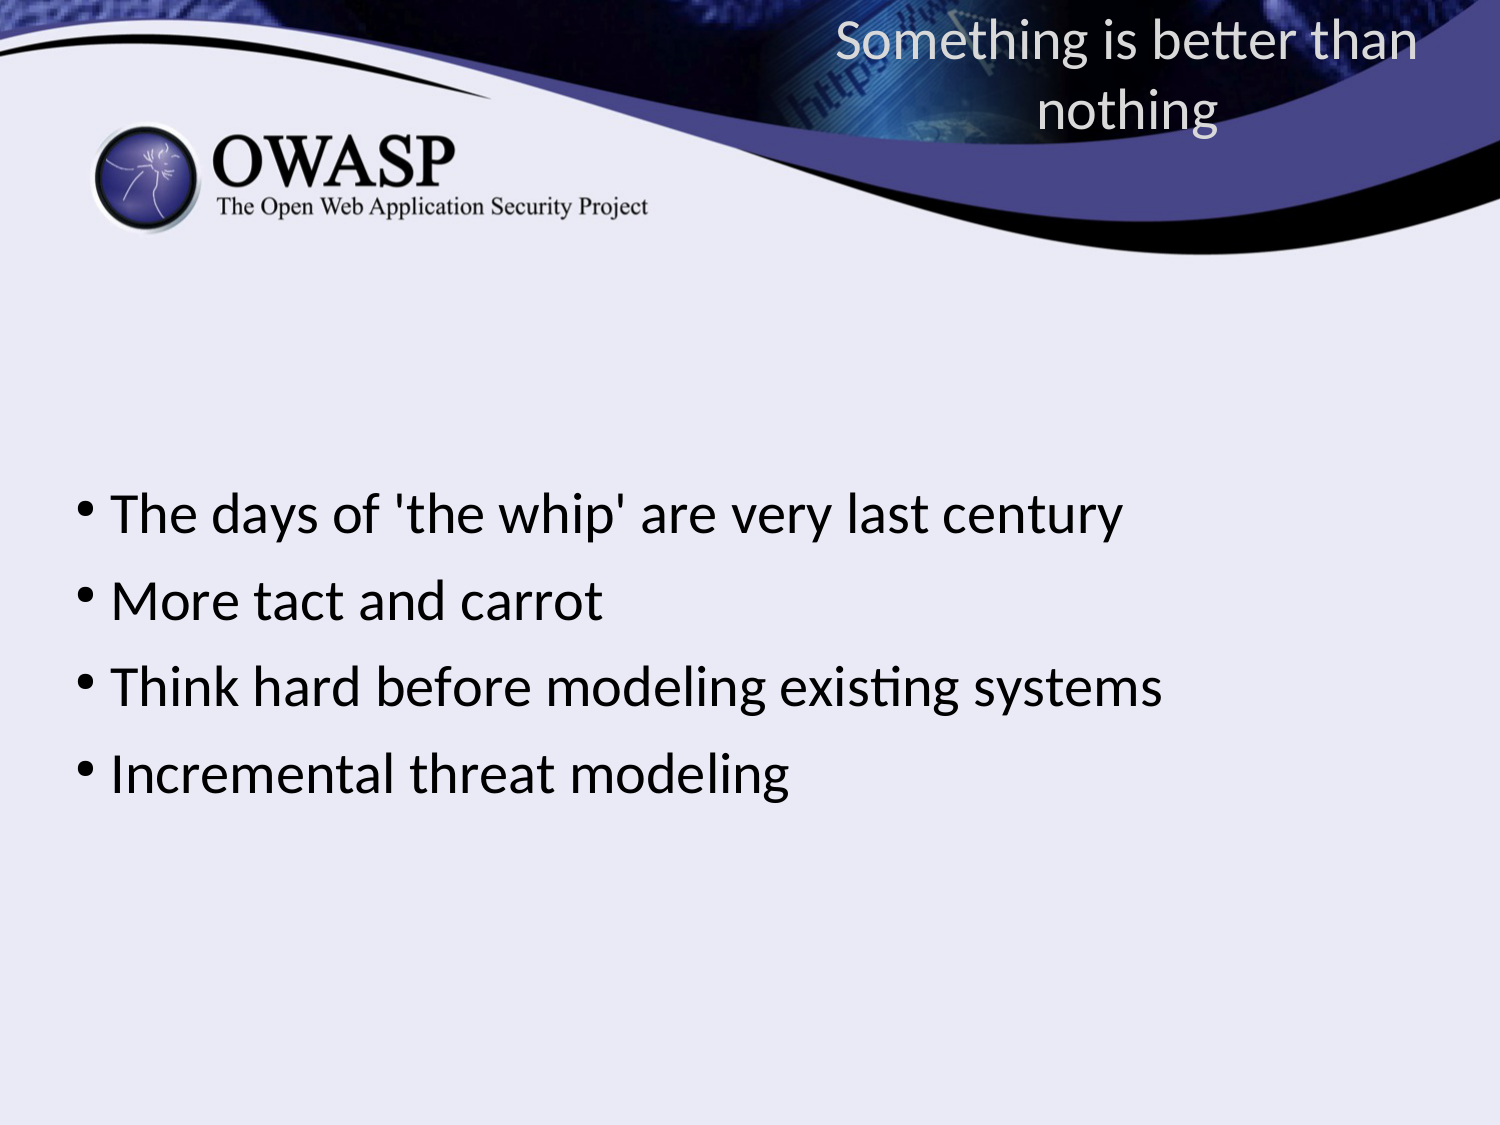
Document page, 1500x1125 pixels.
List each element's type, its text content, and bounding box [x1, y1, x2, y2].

title Something is better than nothing [779, 0, 1476, 149]
subtitle The days of 'the whip' are very last century More tact and carrot Think hard before modeling existing systems Incremental threat modeling [75, 262, 1426, 1018]
picture [0, 0, 1500, 1125]
